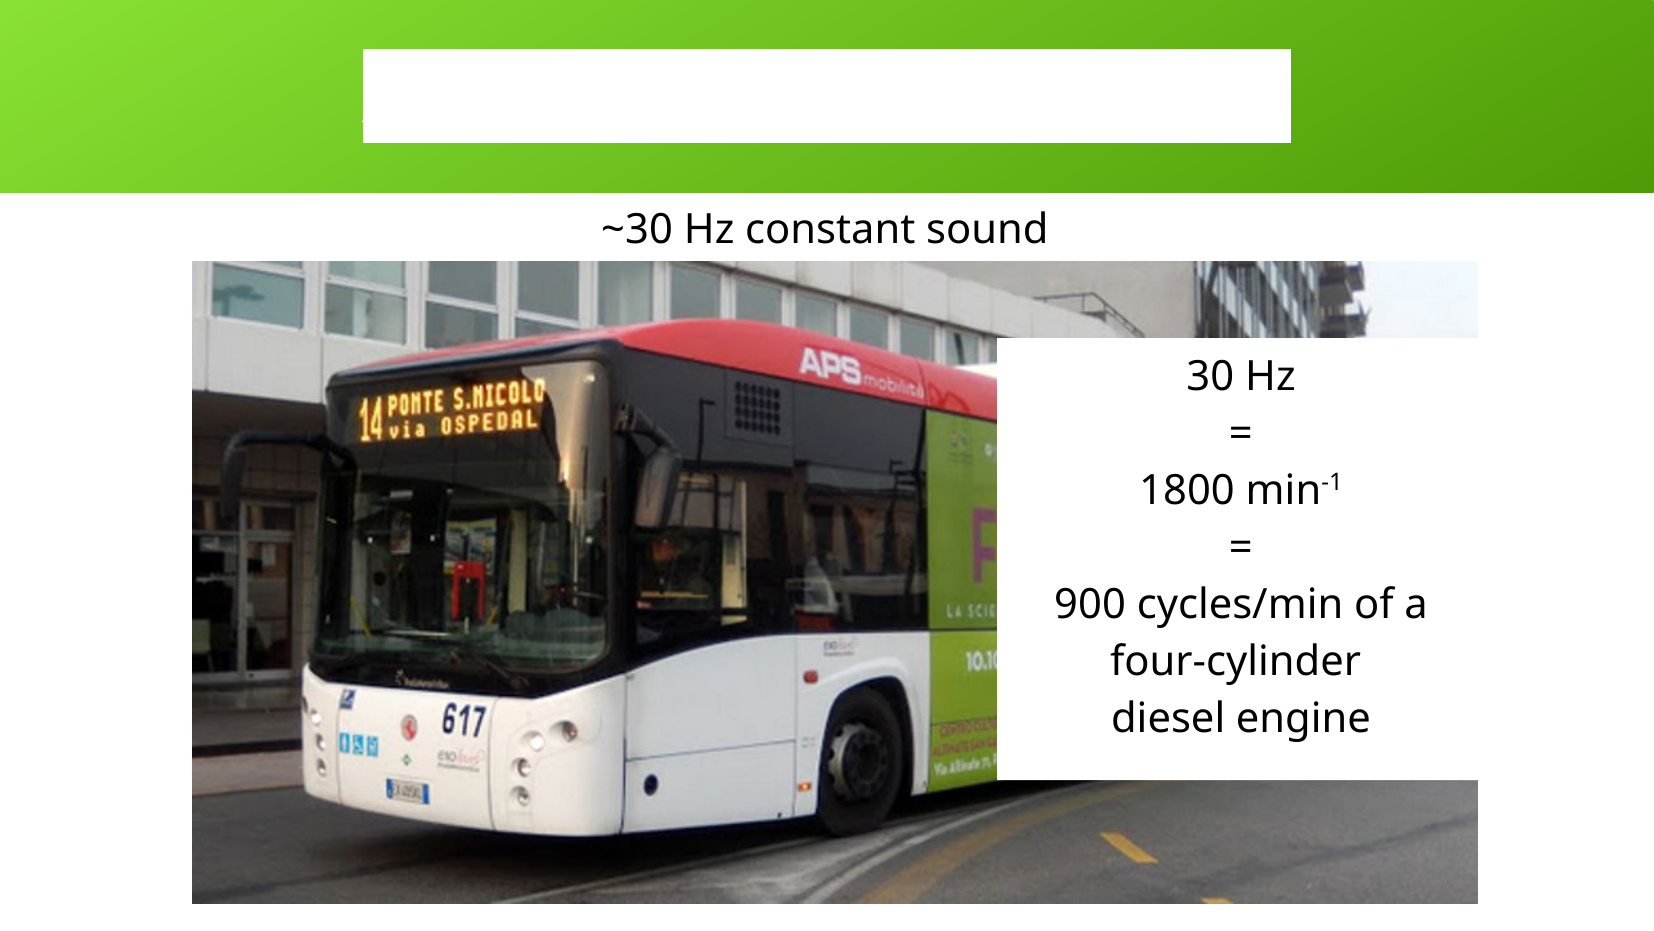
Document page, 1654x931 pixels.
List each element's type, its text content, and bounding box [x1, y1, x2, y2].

picture [192, 261, 1478, 904]
title A more plausible explanation [0, 0, 1654, 193]
text_box ~30 Hz constant sound [435, 188, 1216, 261]
text_box 30 Hz = 1800 min-1 = 900 cycles/min of a four-cylinder diesel engine [997, 338, 1486, 781]
